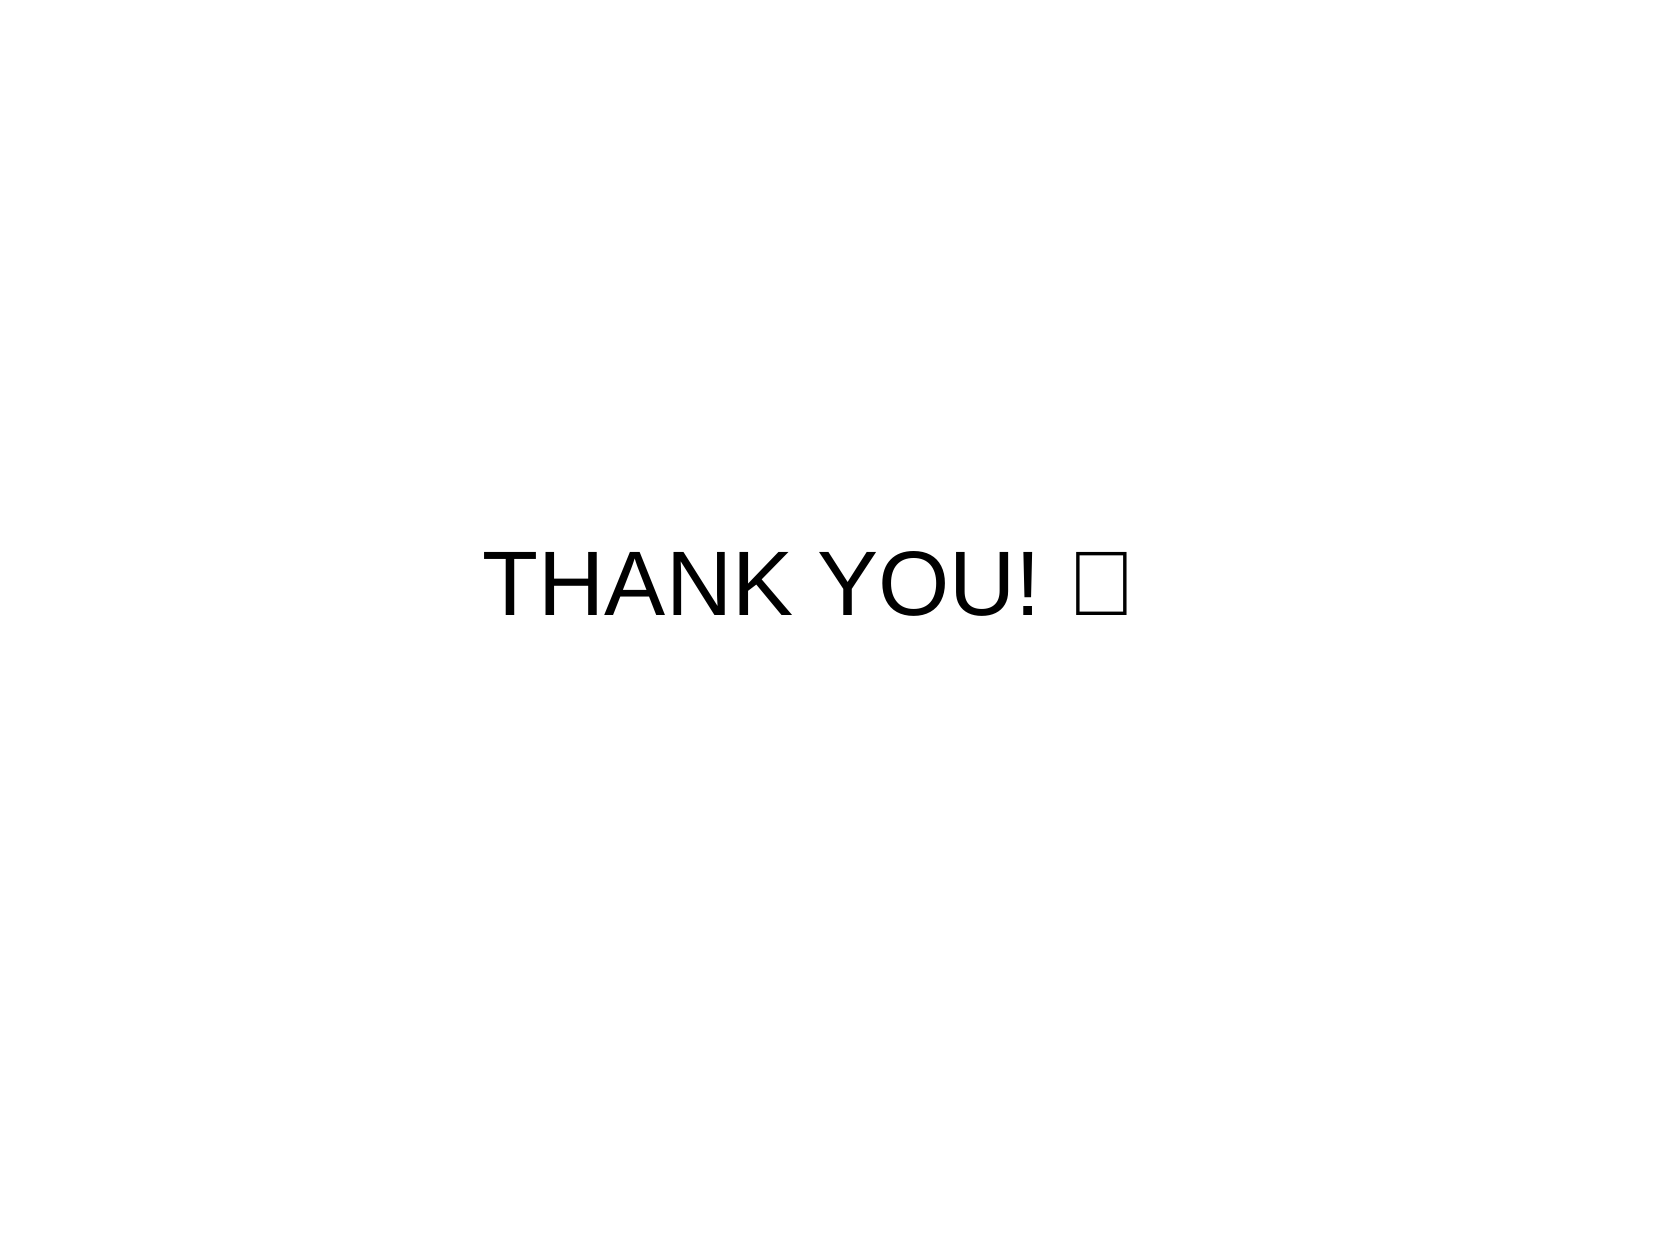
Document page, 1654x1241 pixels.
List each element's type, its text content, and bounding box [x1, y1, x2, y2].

title THANK YOU!  [65, 475, 1554, 683]
